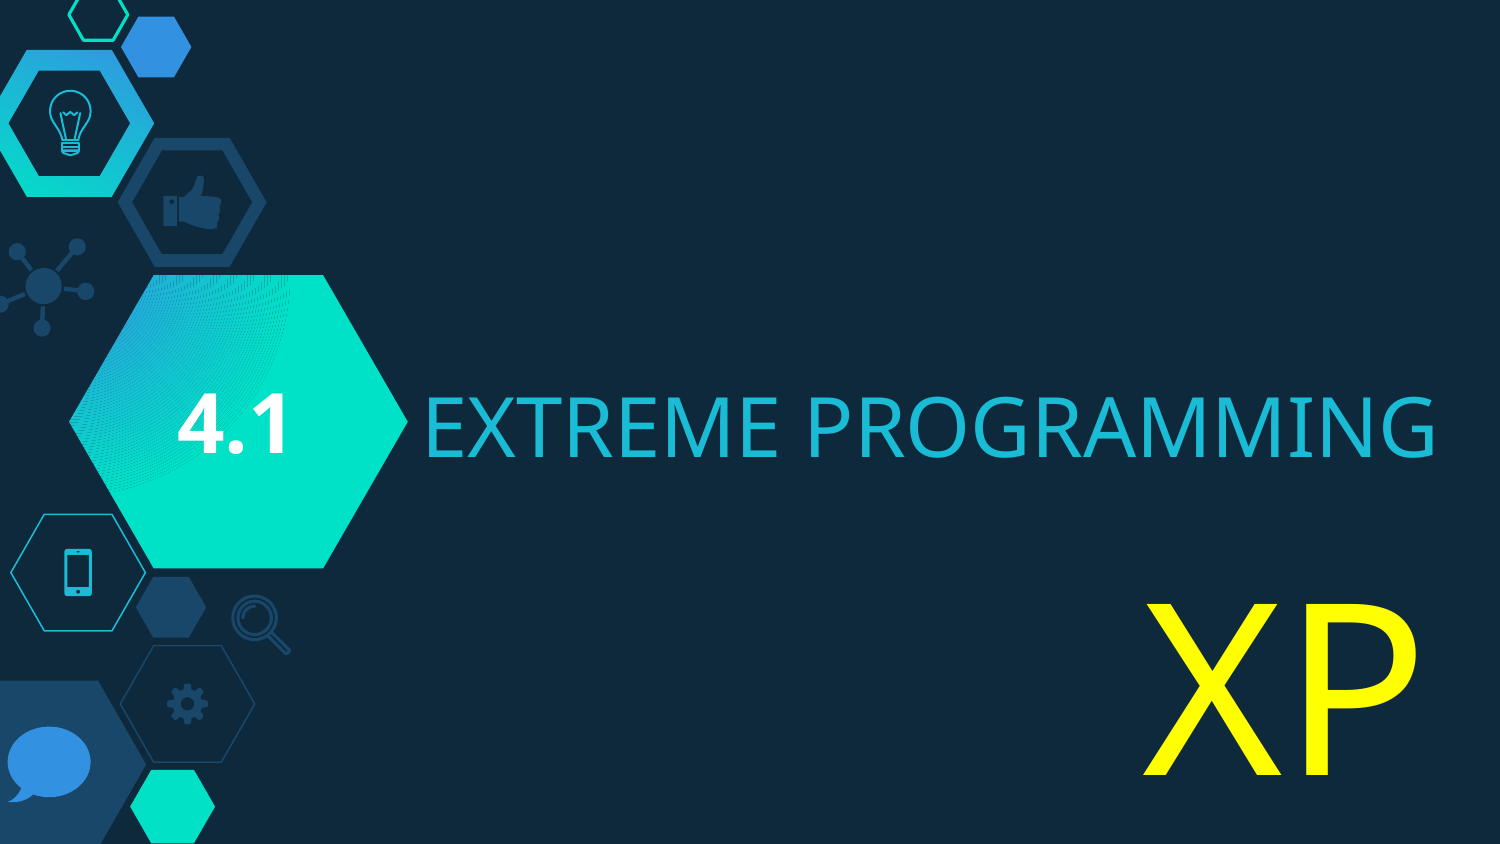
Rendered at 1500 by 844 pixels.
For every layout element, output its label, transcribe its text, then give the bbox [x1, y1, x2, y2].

text_box XP [1128, 528, 1477, 844]
title EXTREME Programming [407, 351, 1500, 490]
text_box 4.1 [67, 275, 407, 566]
